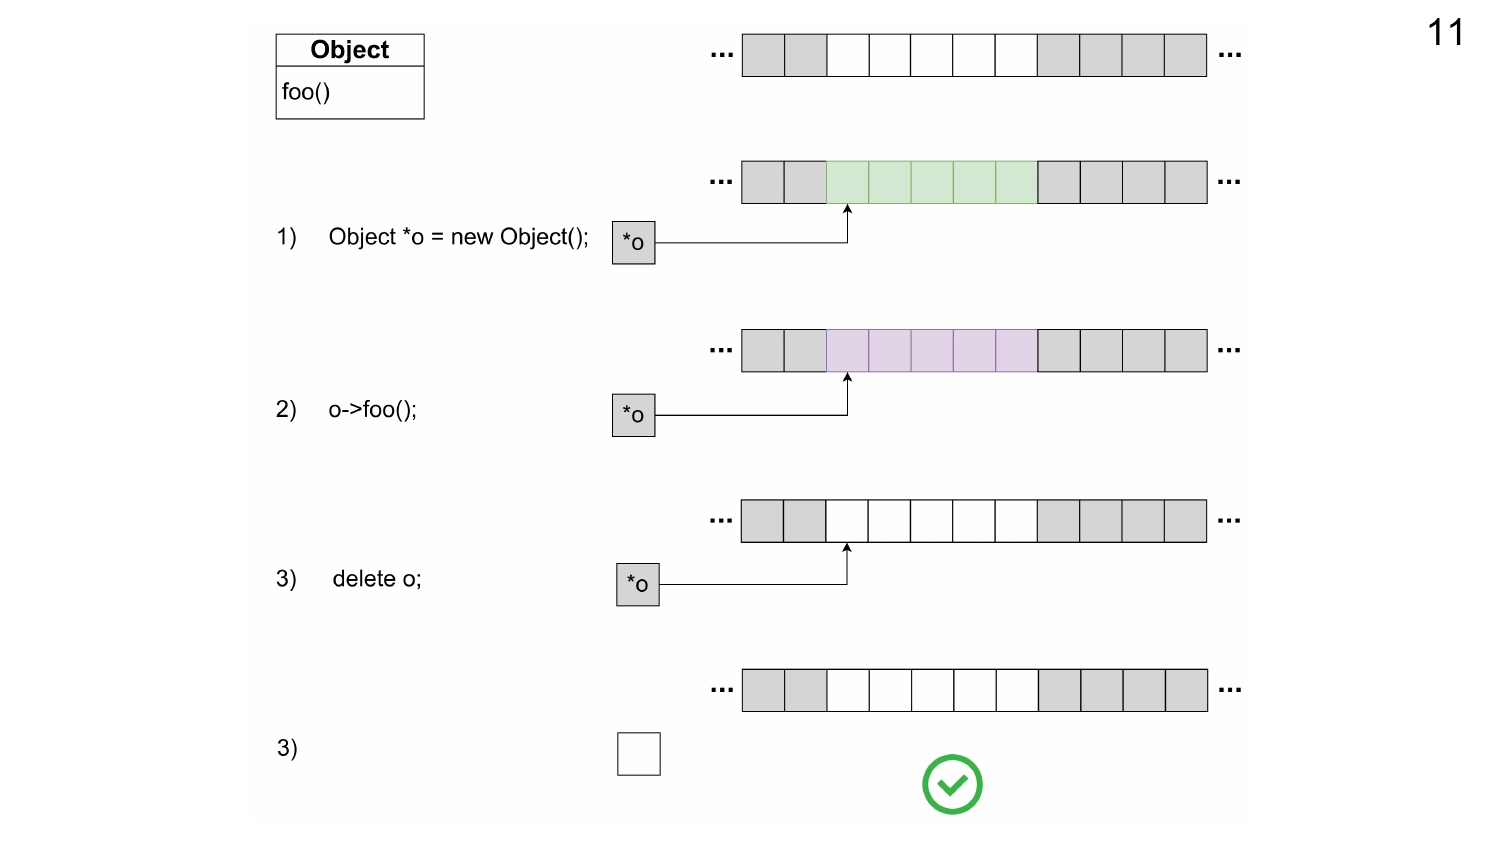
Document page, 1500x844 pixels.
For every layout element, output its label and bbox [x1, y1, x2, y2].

picture [249, 23, 1251, 821]
